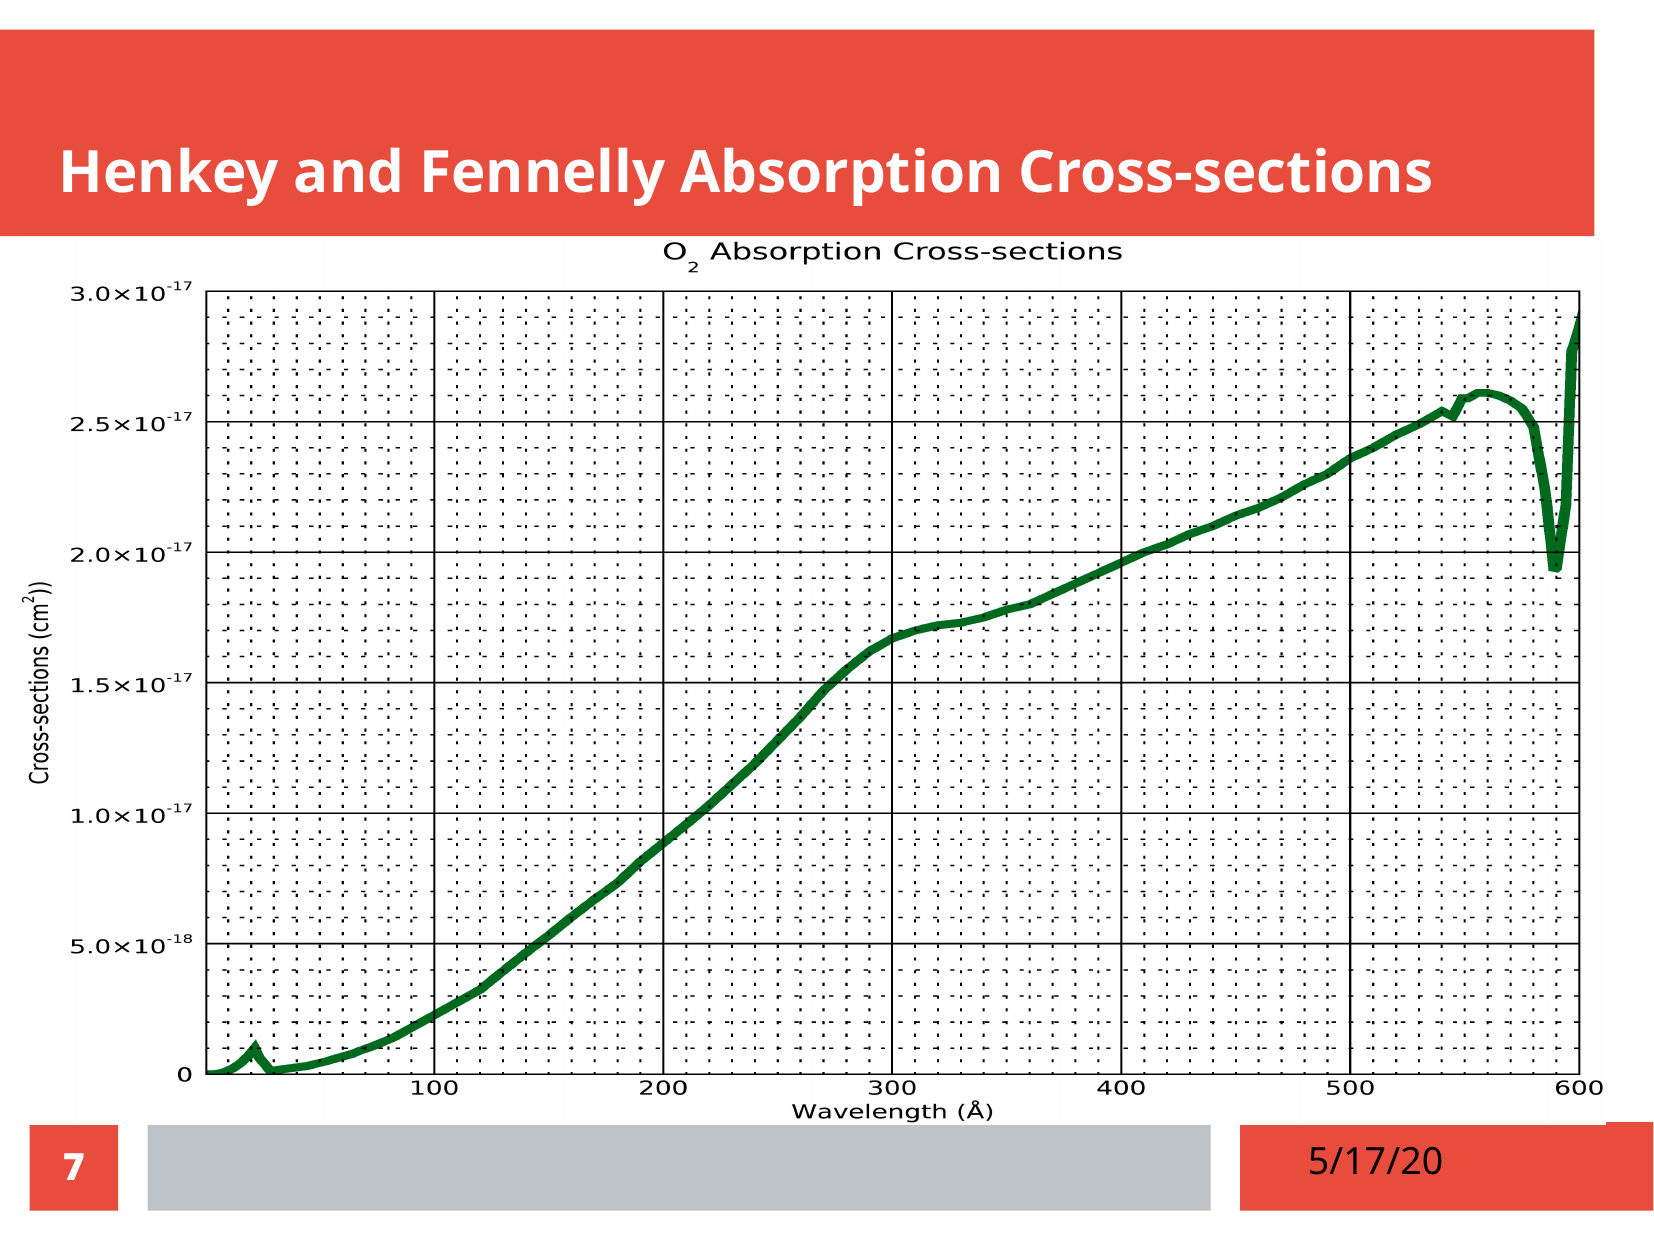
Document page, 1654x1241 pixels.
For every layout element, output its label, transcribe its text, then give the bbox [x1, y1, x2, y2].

picture [18, 239, 1606, 1126]
title Henkey and Fennelly Absorption Cross-sections [59, 59, 1595, 207]
title [0, 1045, 1654, 1201]
text_box 5/17/20 [1293, 1127, 1516, 1201]
